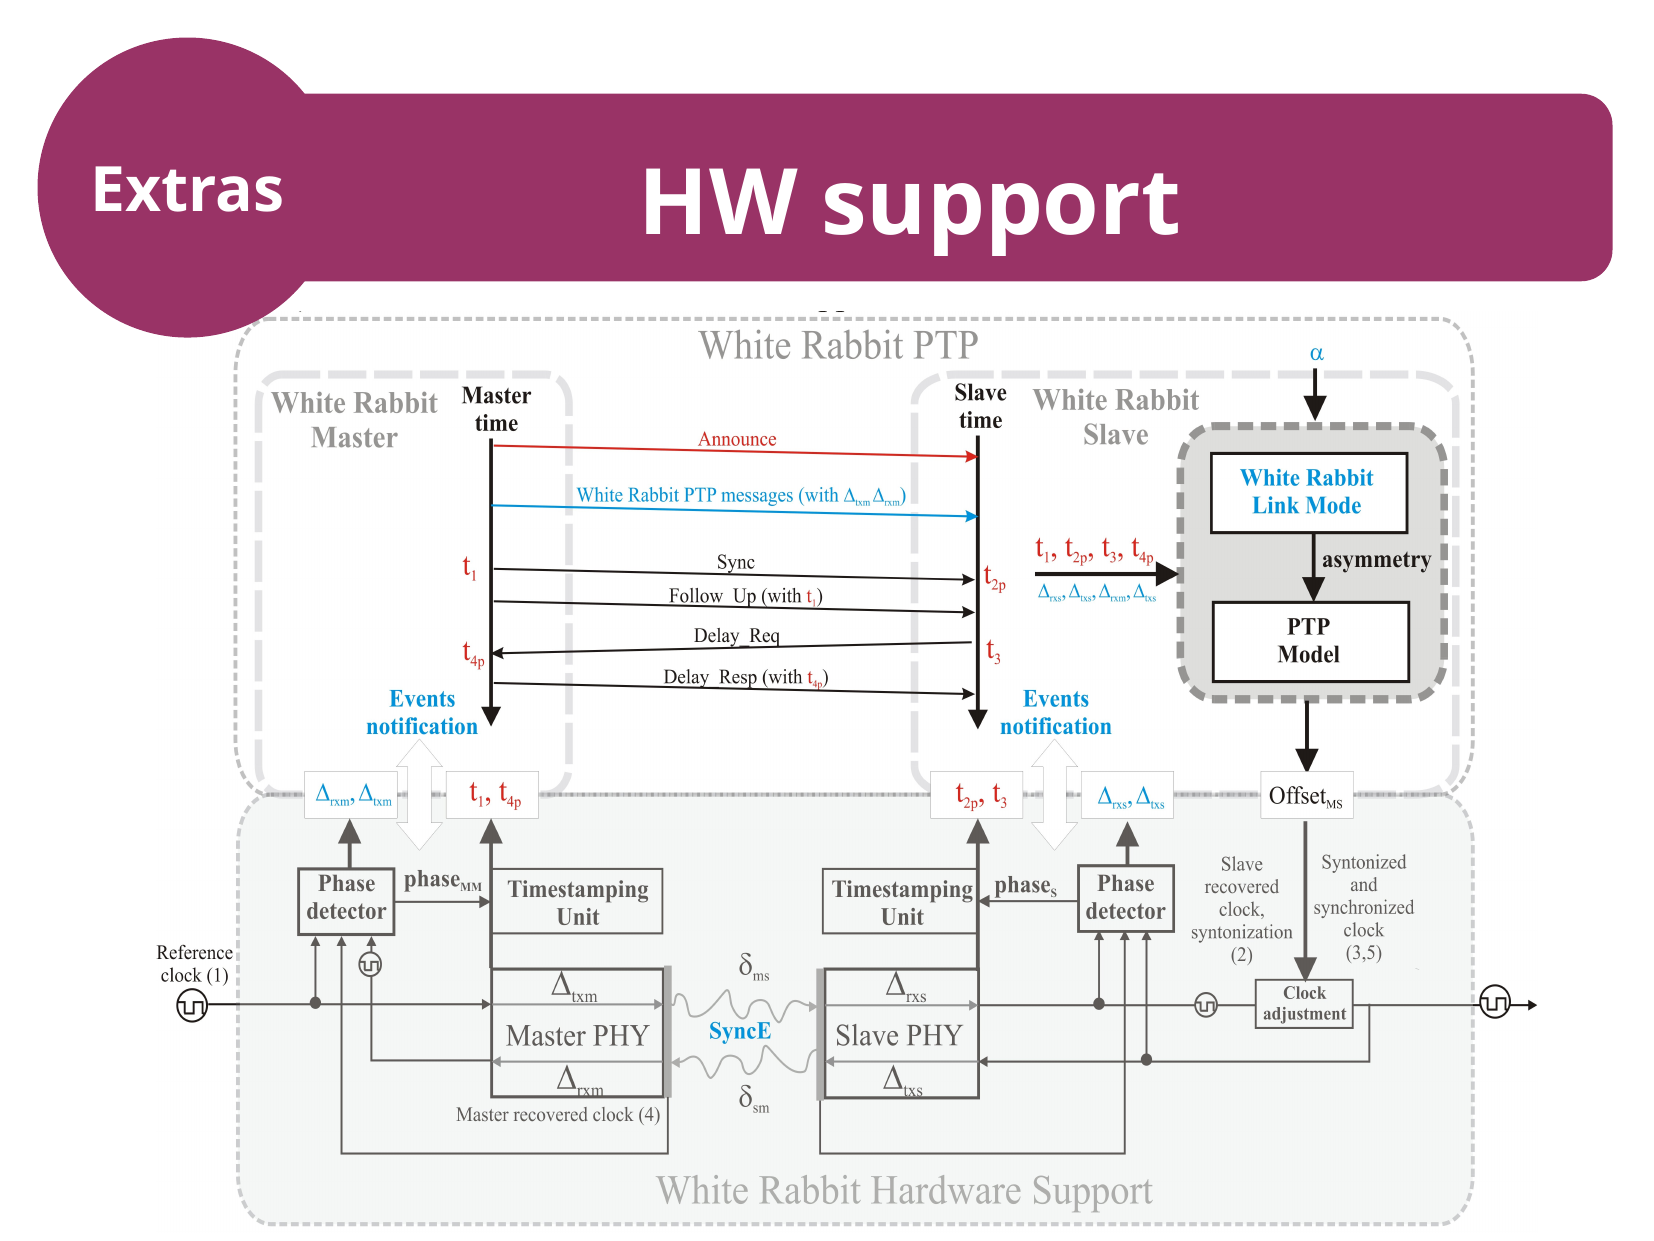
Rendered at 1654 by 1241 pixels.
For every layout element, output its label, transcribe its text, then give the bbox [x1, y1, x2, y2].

text_box [305, 93, 1613, 282]
text_box Extras [37, 37, 338, 338]
text_box HW support [624, 128, 1175, 247]
picture [156, 311, 1538, 1233]
